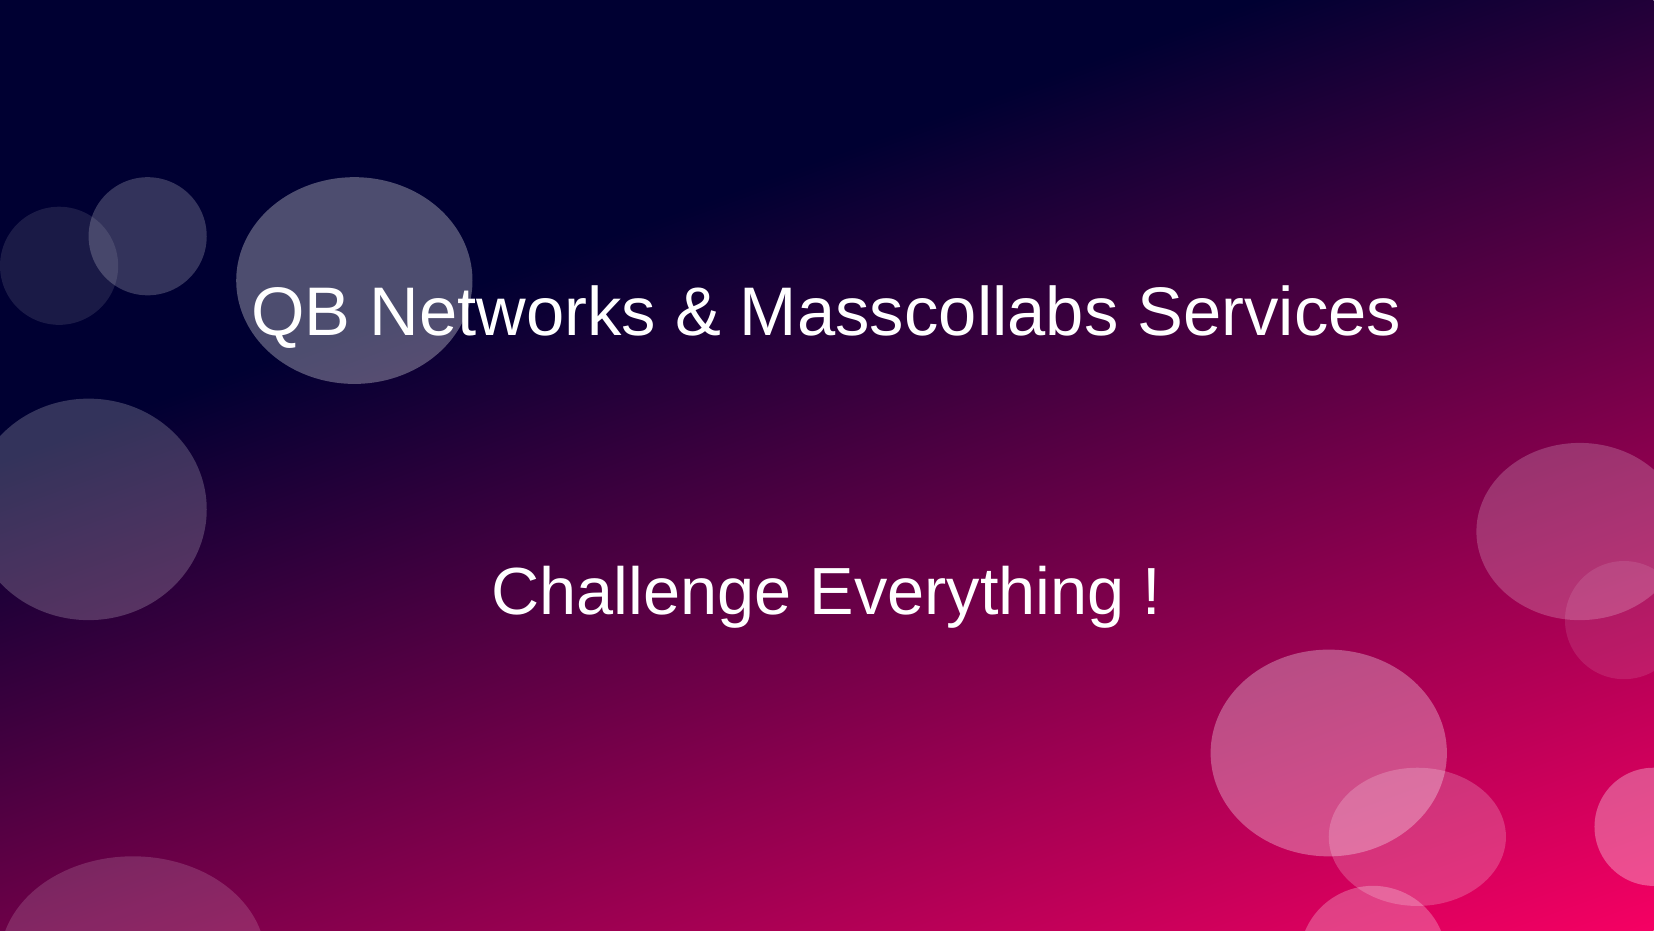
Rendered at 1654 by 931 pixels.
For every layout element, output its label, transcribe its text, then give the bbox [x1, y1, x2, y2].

title QB Networks & Masscollabs Services [82, 234, 1571, 390]
subtitle Challenge Everything ! [82, 425, 1571, 758]
